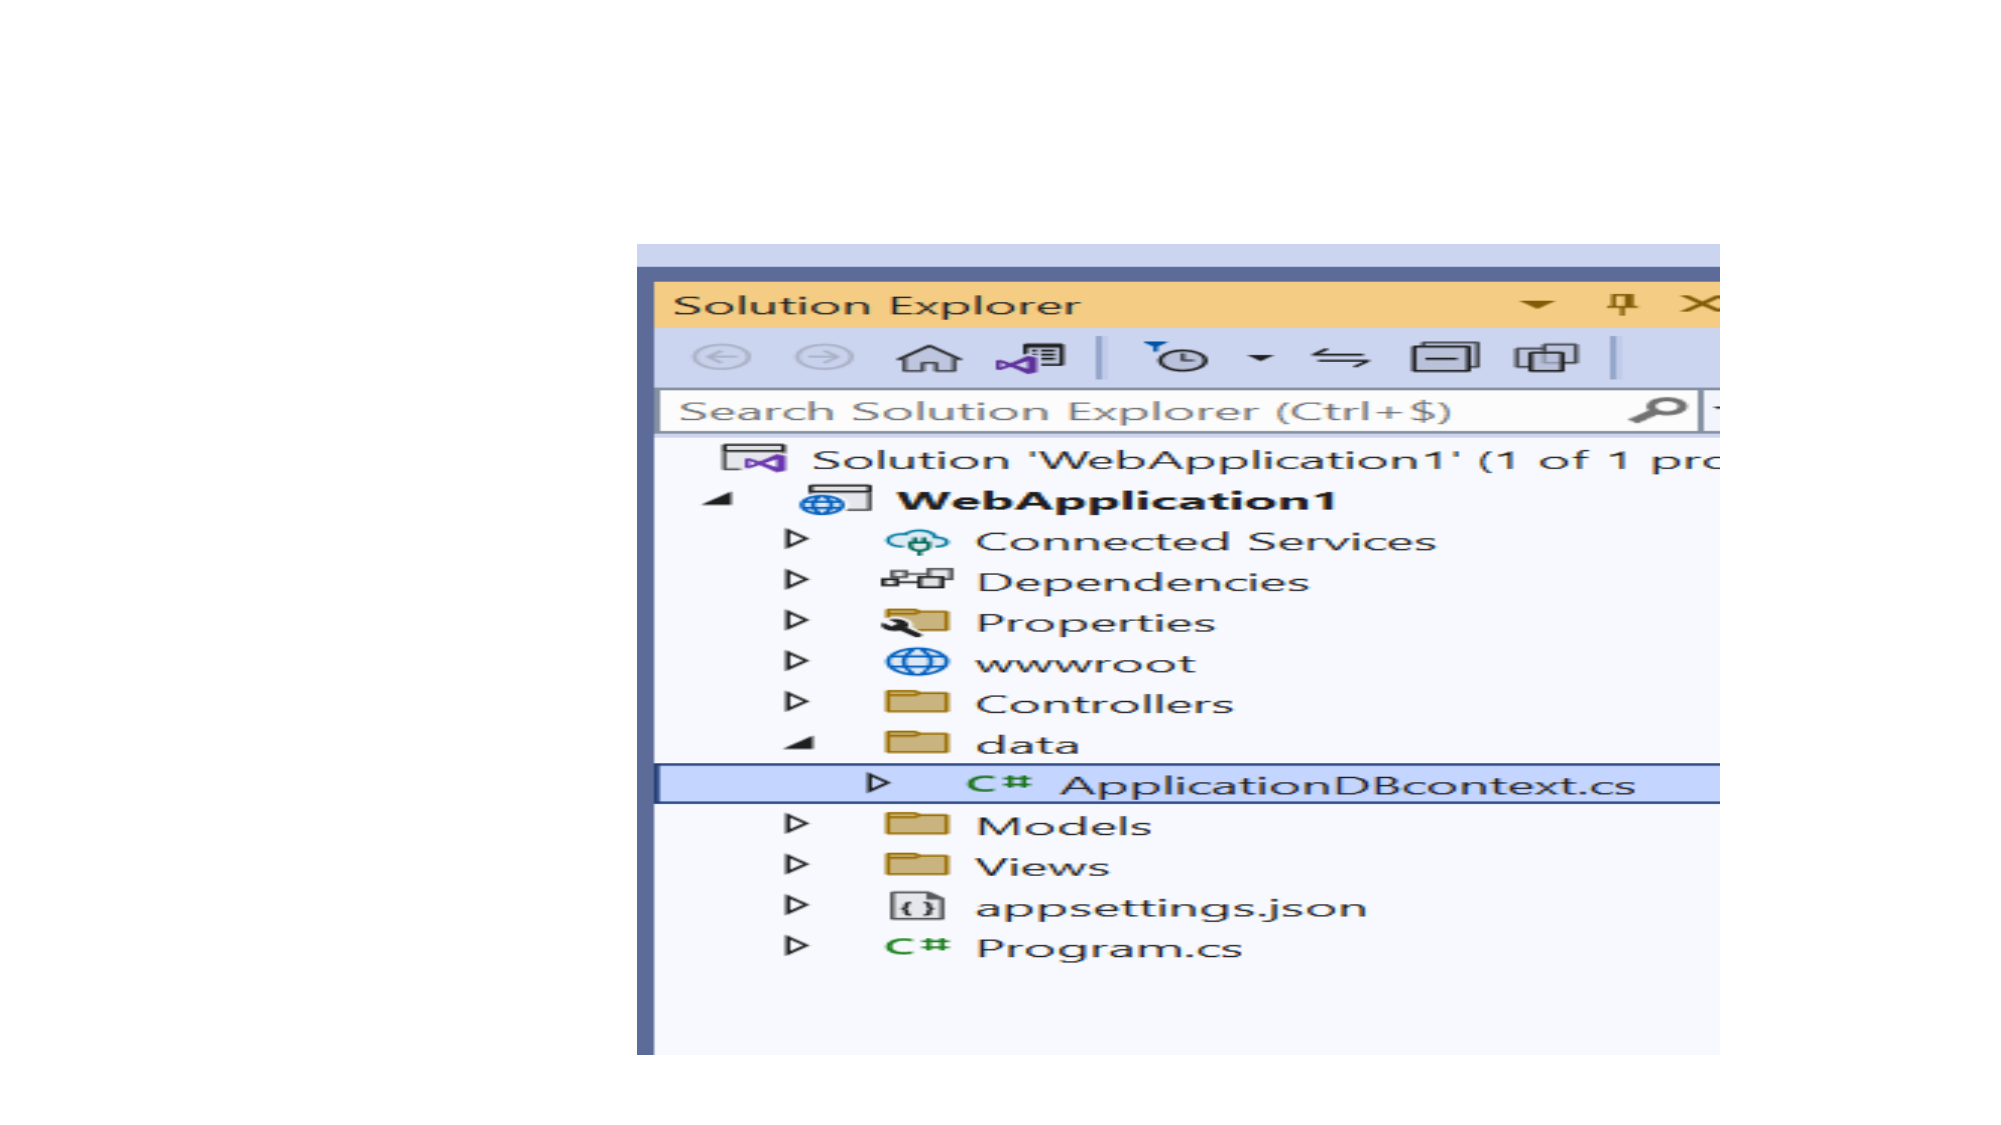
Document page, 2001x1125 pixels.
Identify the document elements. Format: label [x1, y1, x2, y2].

picture [637, 244, 1720, 1055]
